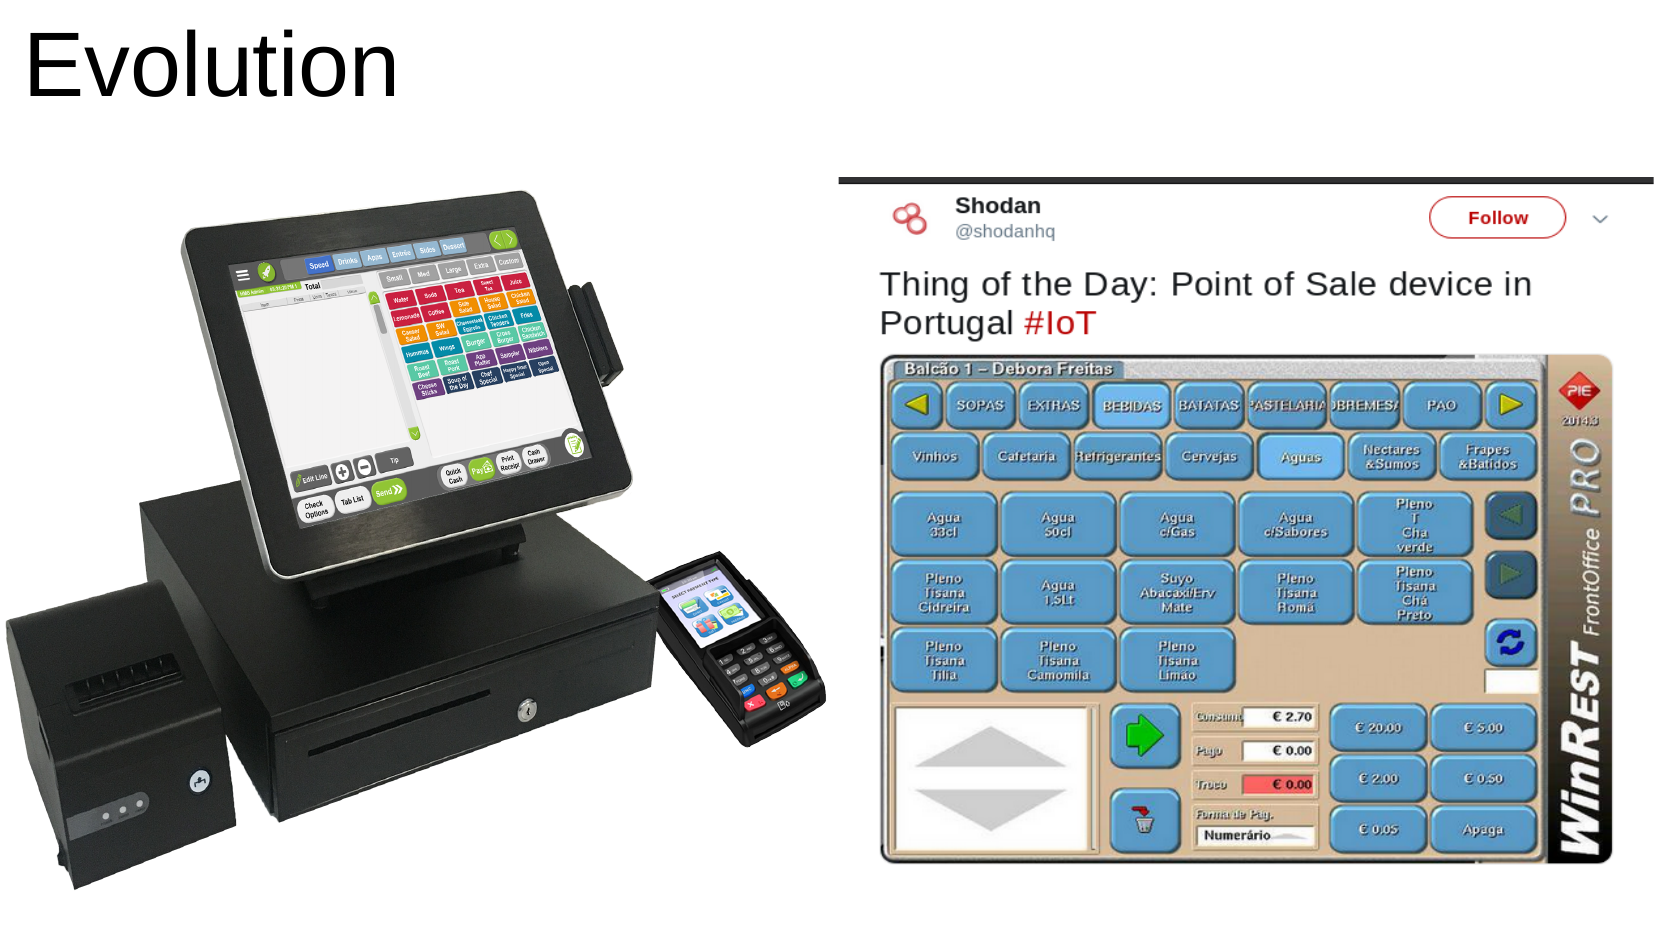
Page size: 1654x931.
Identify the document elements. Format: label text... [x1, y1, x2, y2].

title Evolution [23, 11, 1589, 119]
picture [0, 177, 1654, 910]
